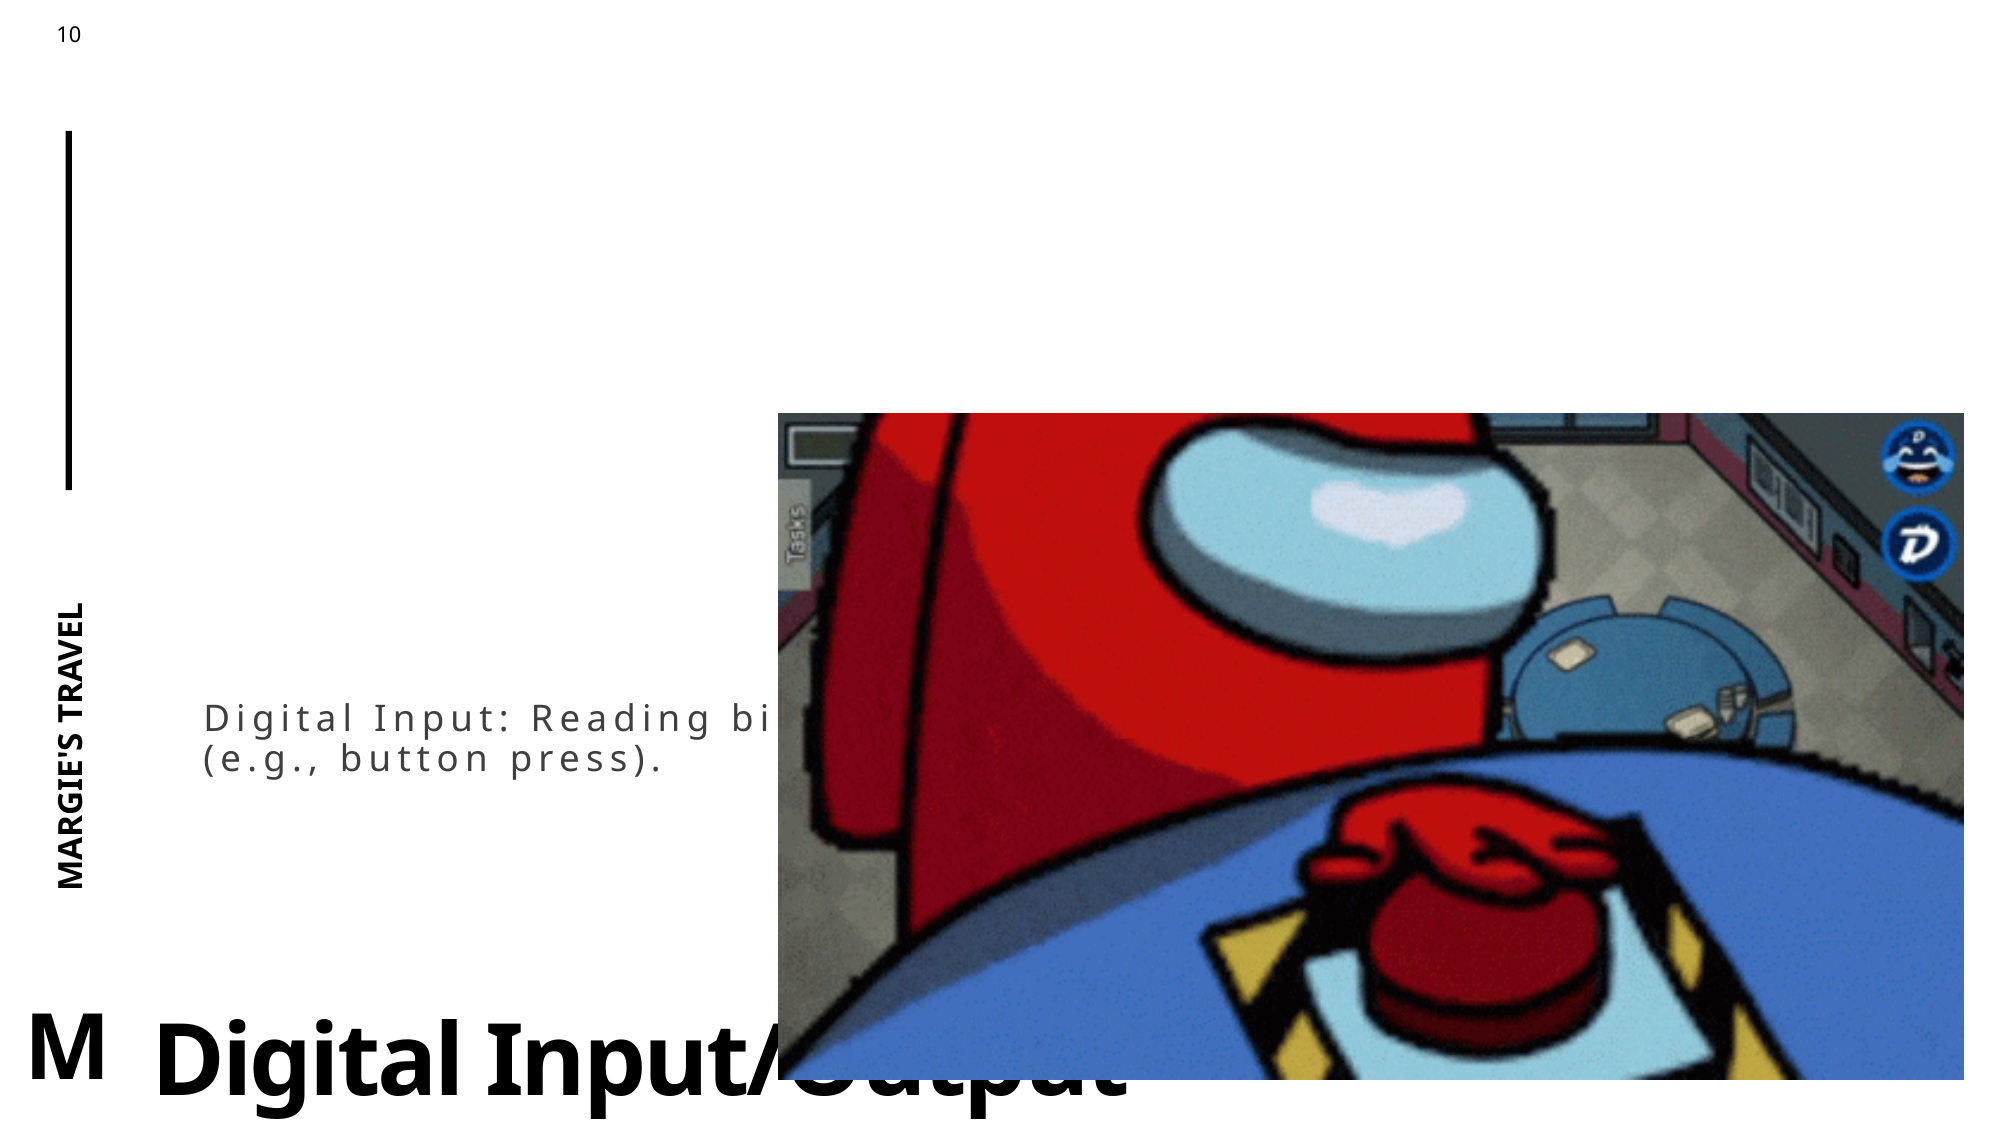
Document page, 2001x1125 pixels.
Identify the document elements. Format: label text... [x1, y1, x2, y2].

title Digital Input/Output [48, 112, 942, 351]
picture [778, 413, 1964, 1080]
list Digital Input: Reading binary signals (e.g., button press). [48, 413, 629, 795]
